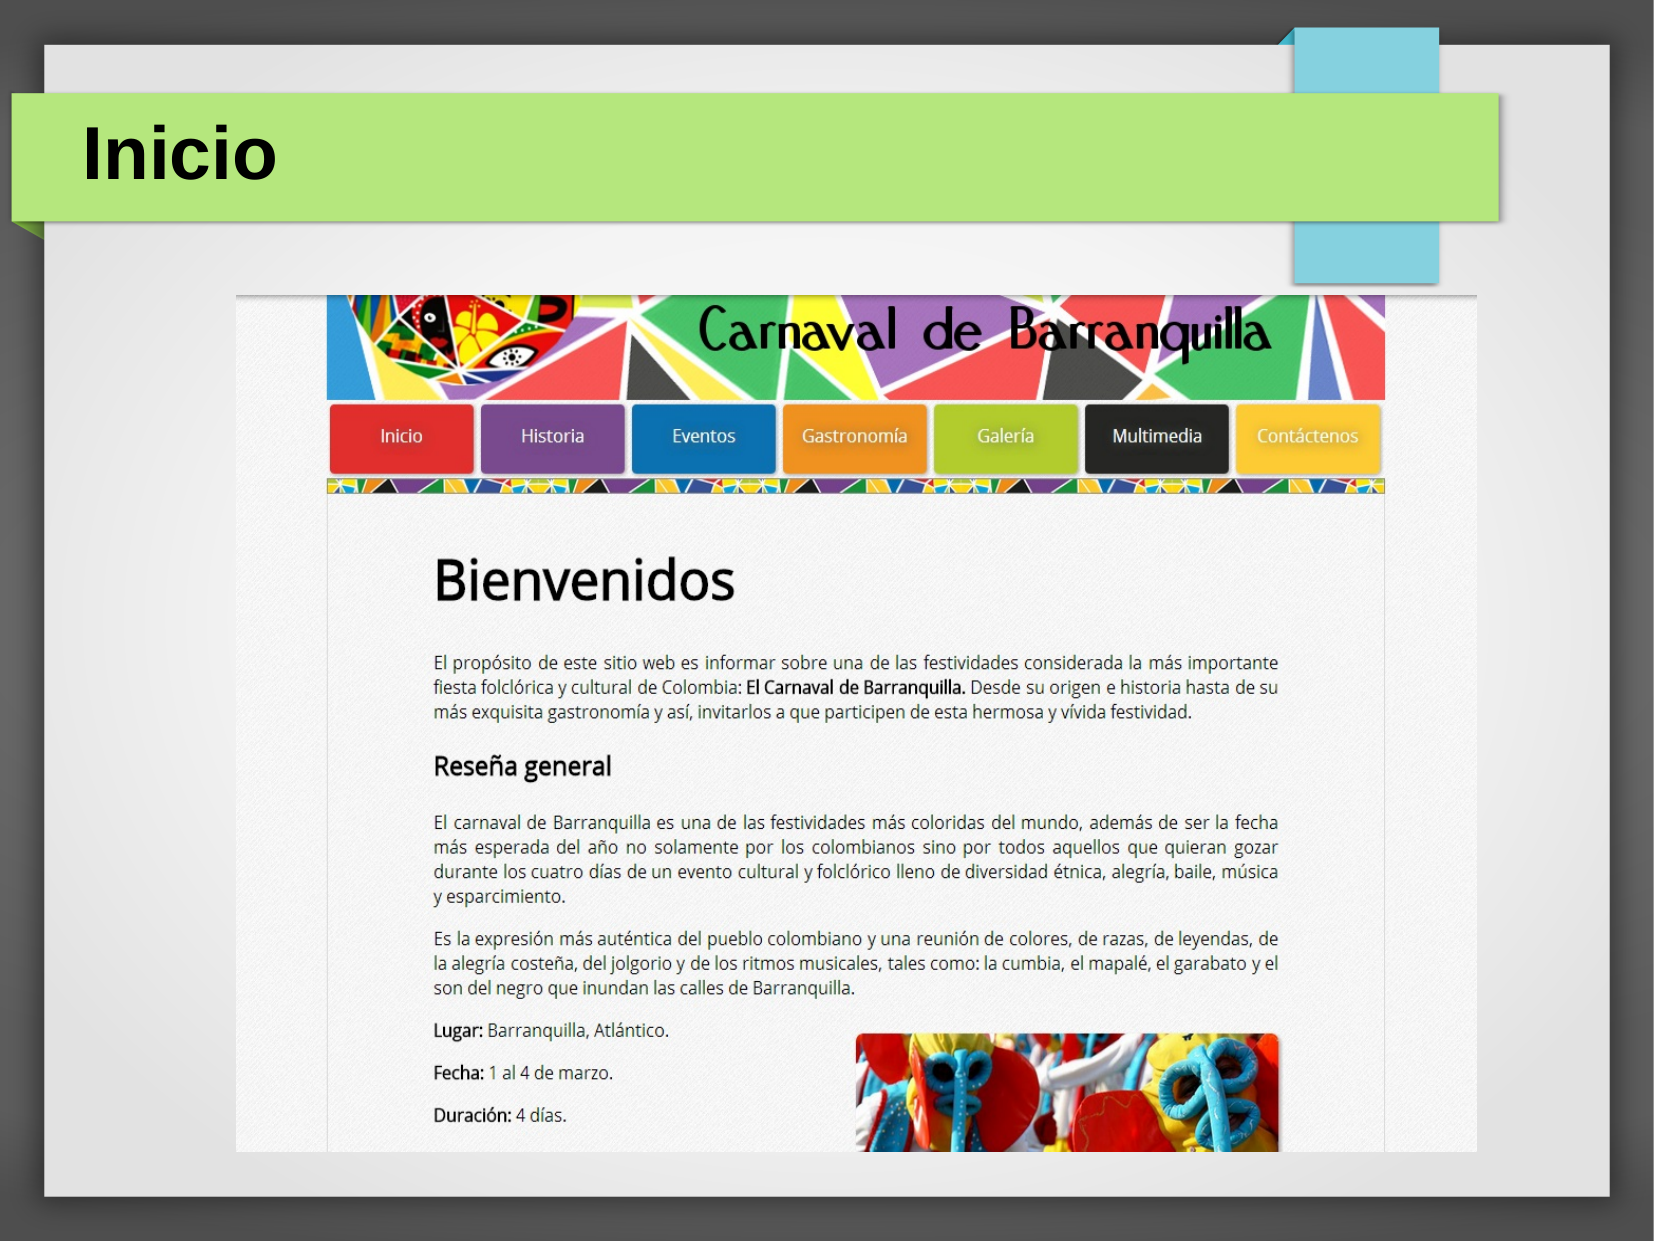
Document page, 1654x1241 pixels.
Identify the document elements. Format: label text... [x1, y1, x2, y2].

title Inicio [82, 94, 1264, 213]
picture [0, 0, 1654, 1241]
